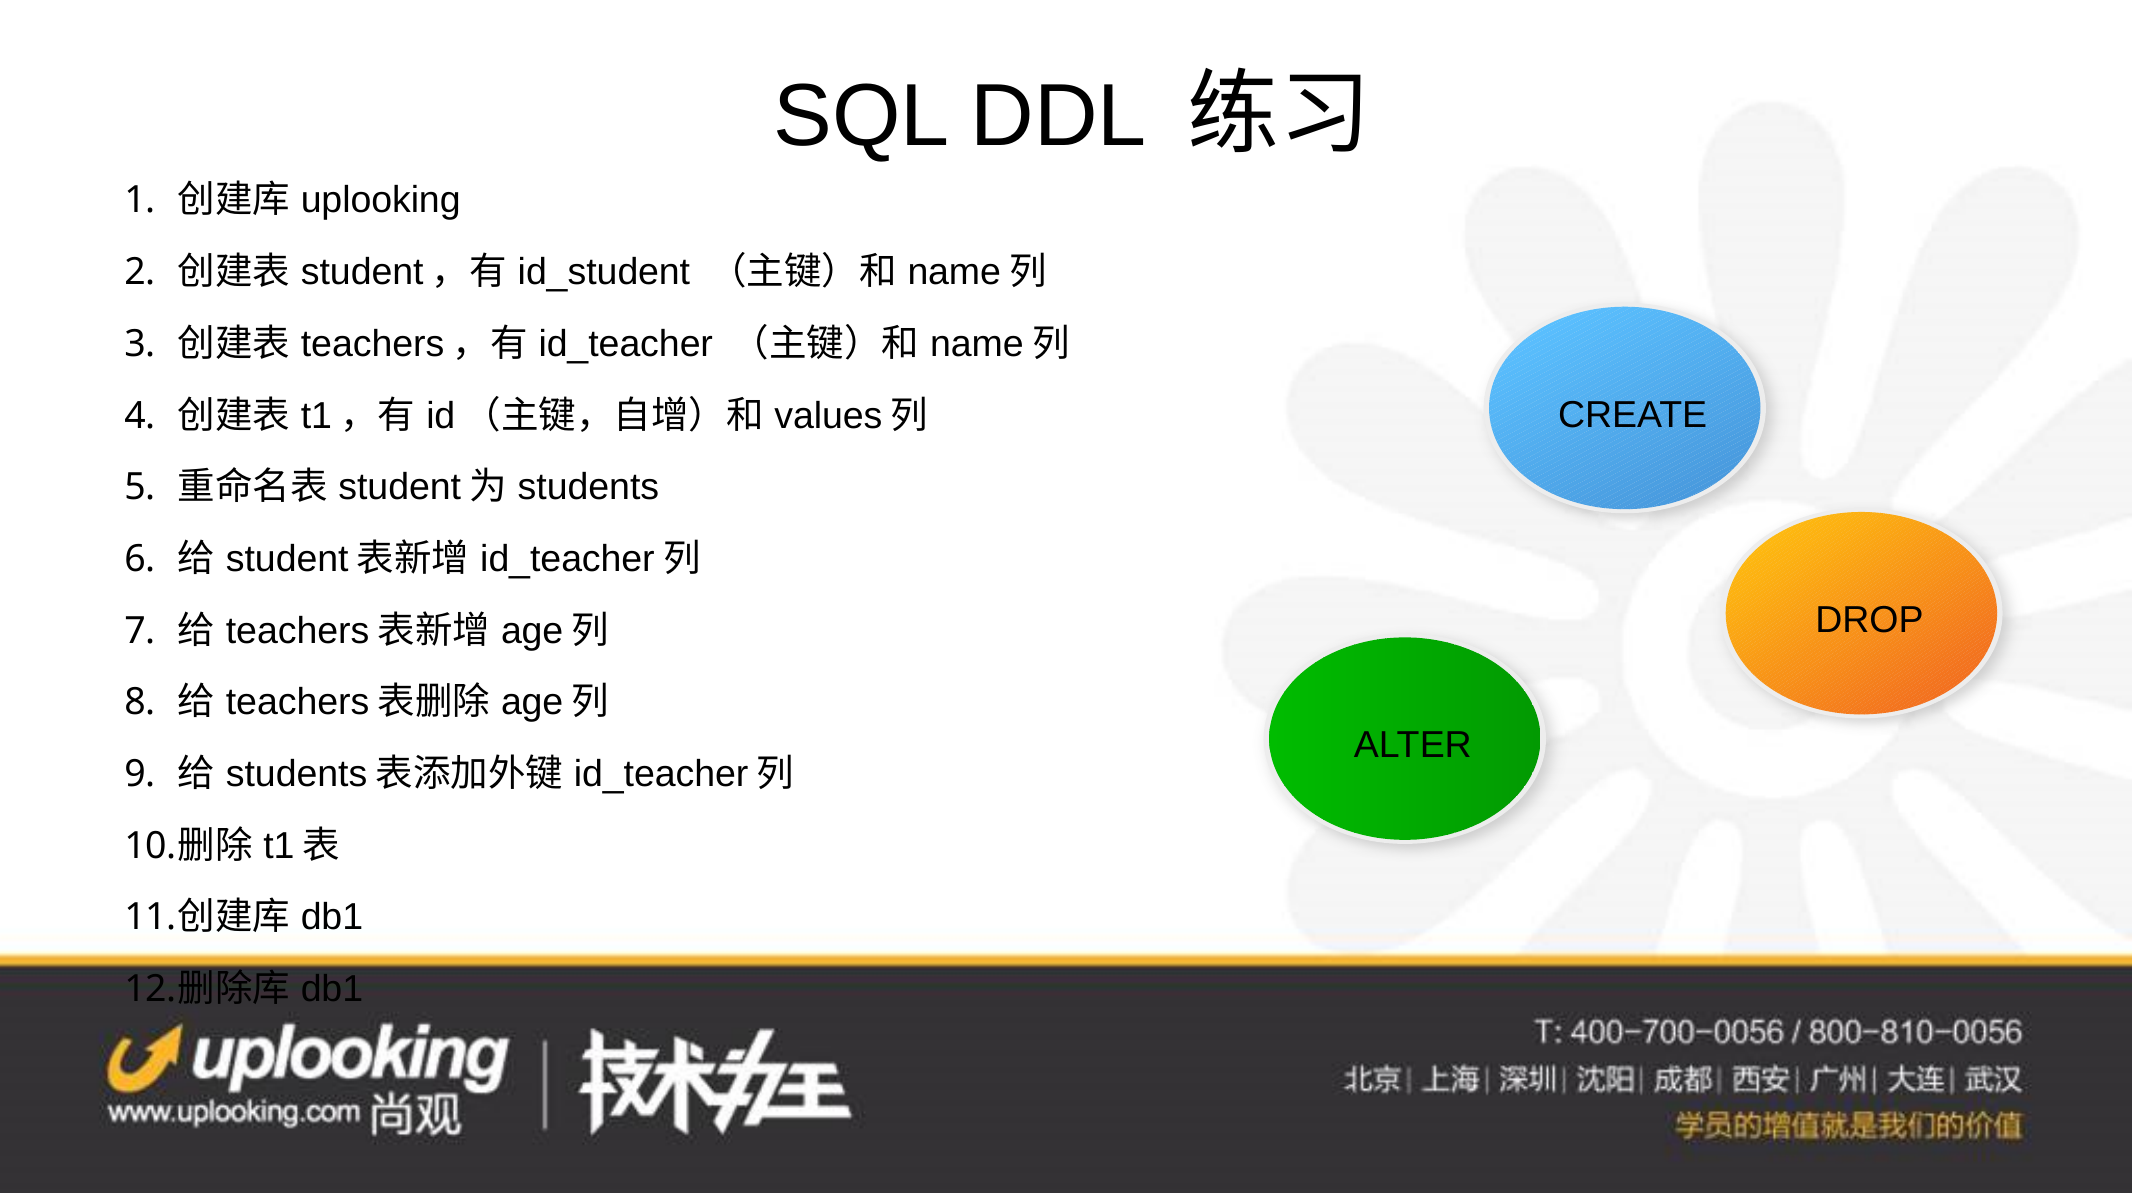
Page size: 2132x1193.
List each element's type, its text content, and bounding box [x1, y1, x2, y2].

title SQL DDL 练习 [112, 5, 2032, 205]
list 创建库uplooking 创建表student，有id_student （主键）和name列 创建表teachers，有id_teacher （主键）和name列 创建表t1，有id（主键，自增）和values列 重命名表student为students 给student表新增id_teacher列 给teachers表新增age列 给teachers表删除age列 给students表添加外键id_teacher列 删除t1表 创建库db1 删除库db1 [106, 169, 2026, 957]
picture [0, 0, 2132, 1193]
